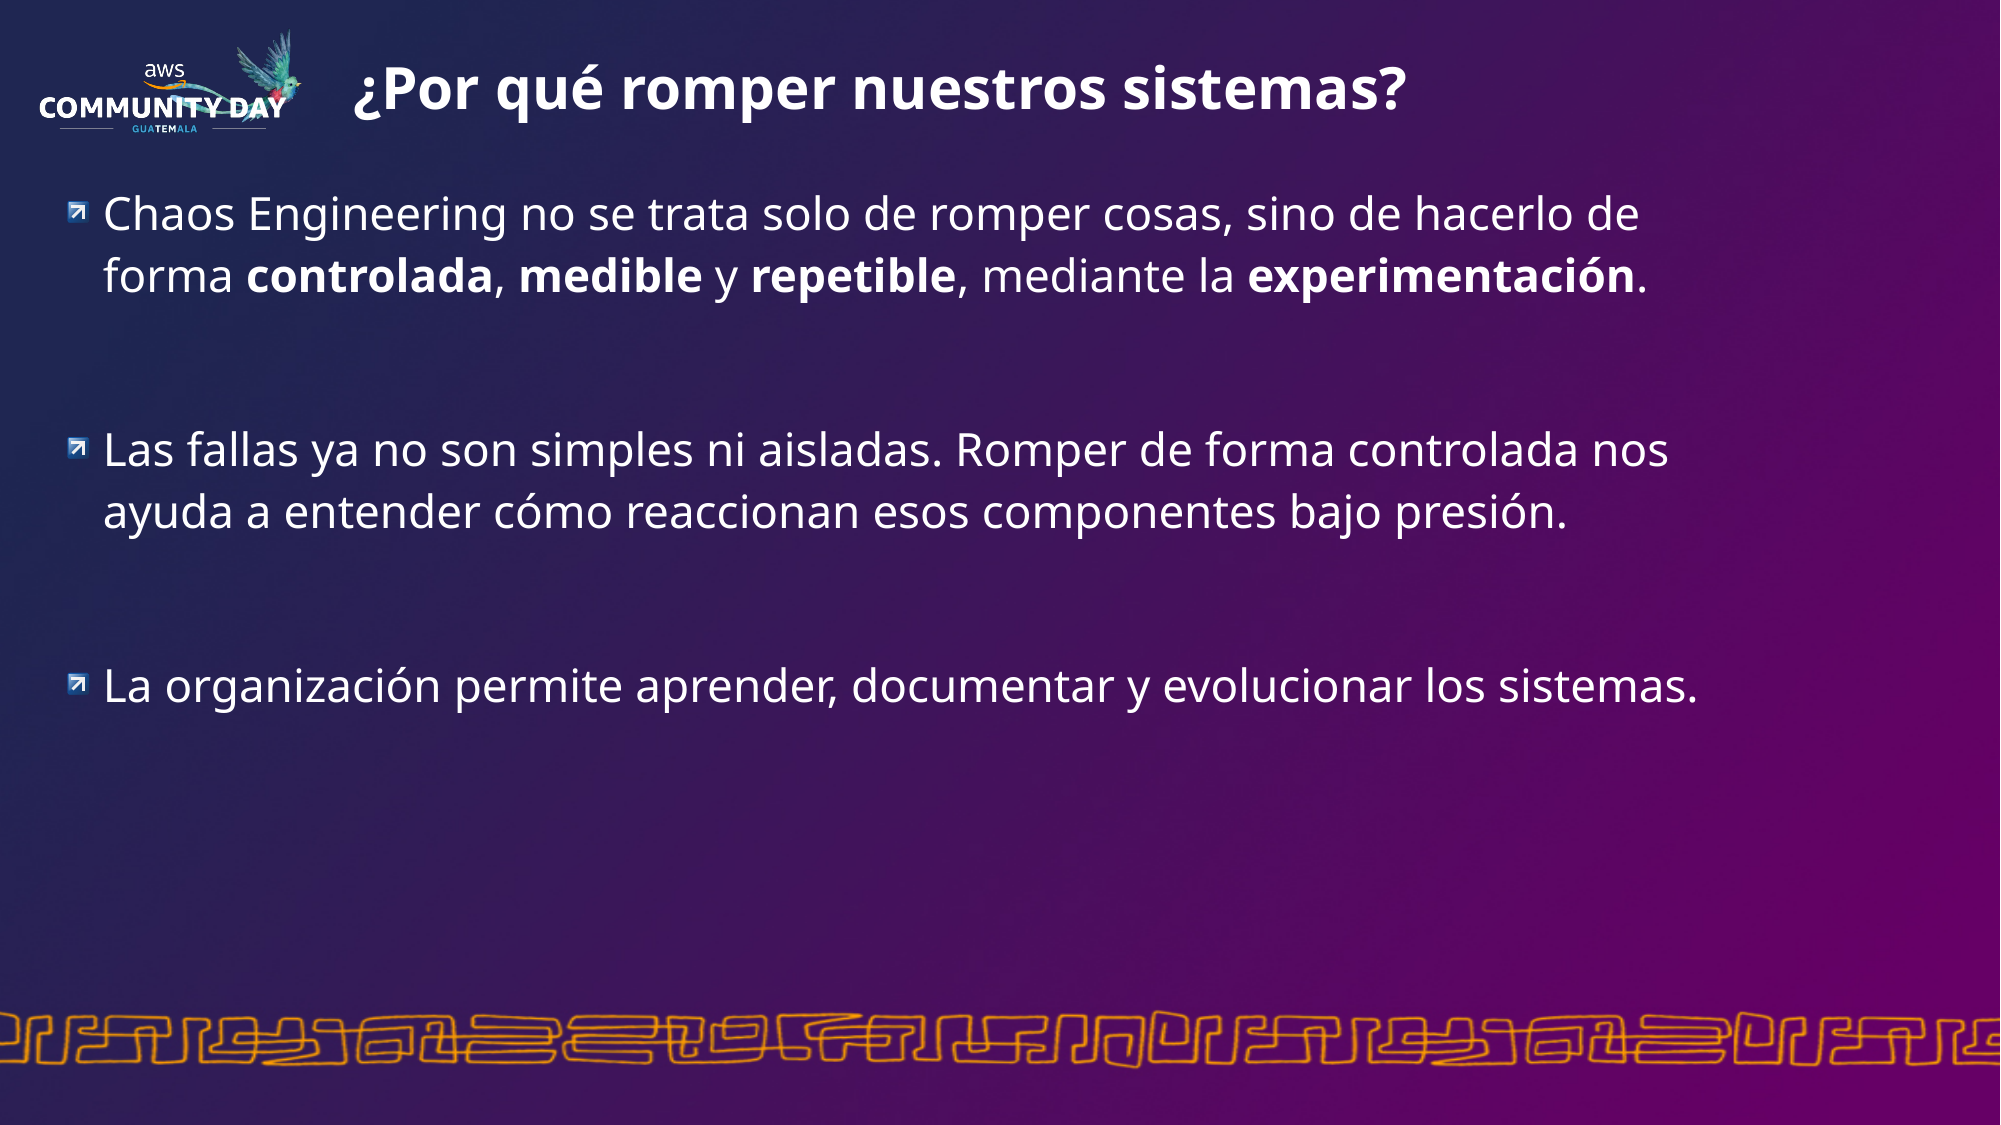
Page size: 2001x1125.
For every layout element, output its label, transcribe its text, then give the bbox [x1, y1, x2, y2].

text_box ¿Por qué romper nuestros sistemas? [353, 59, 1999, 123]
picture [0, 0, 2000, 1125]
text_box Chaos Engineering no se trata solo de romper cosas, sino de hacerlo de forma controlada, medible y repetible, mediante la experimentación. Las fallas ya no son simples ni aisladas. Romper de forma controlada nos ayuda a entender cómo reaccionan esos componentes bajo presión. La organización permite aprender, documentar y evolucionar los sistemas. [67, 177, 1772, 799]
